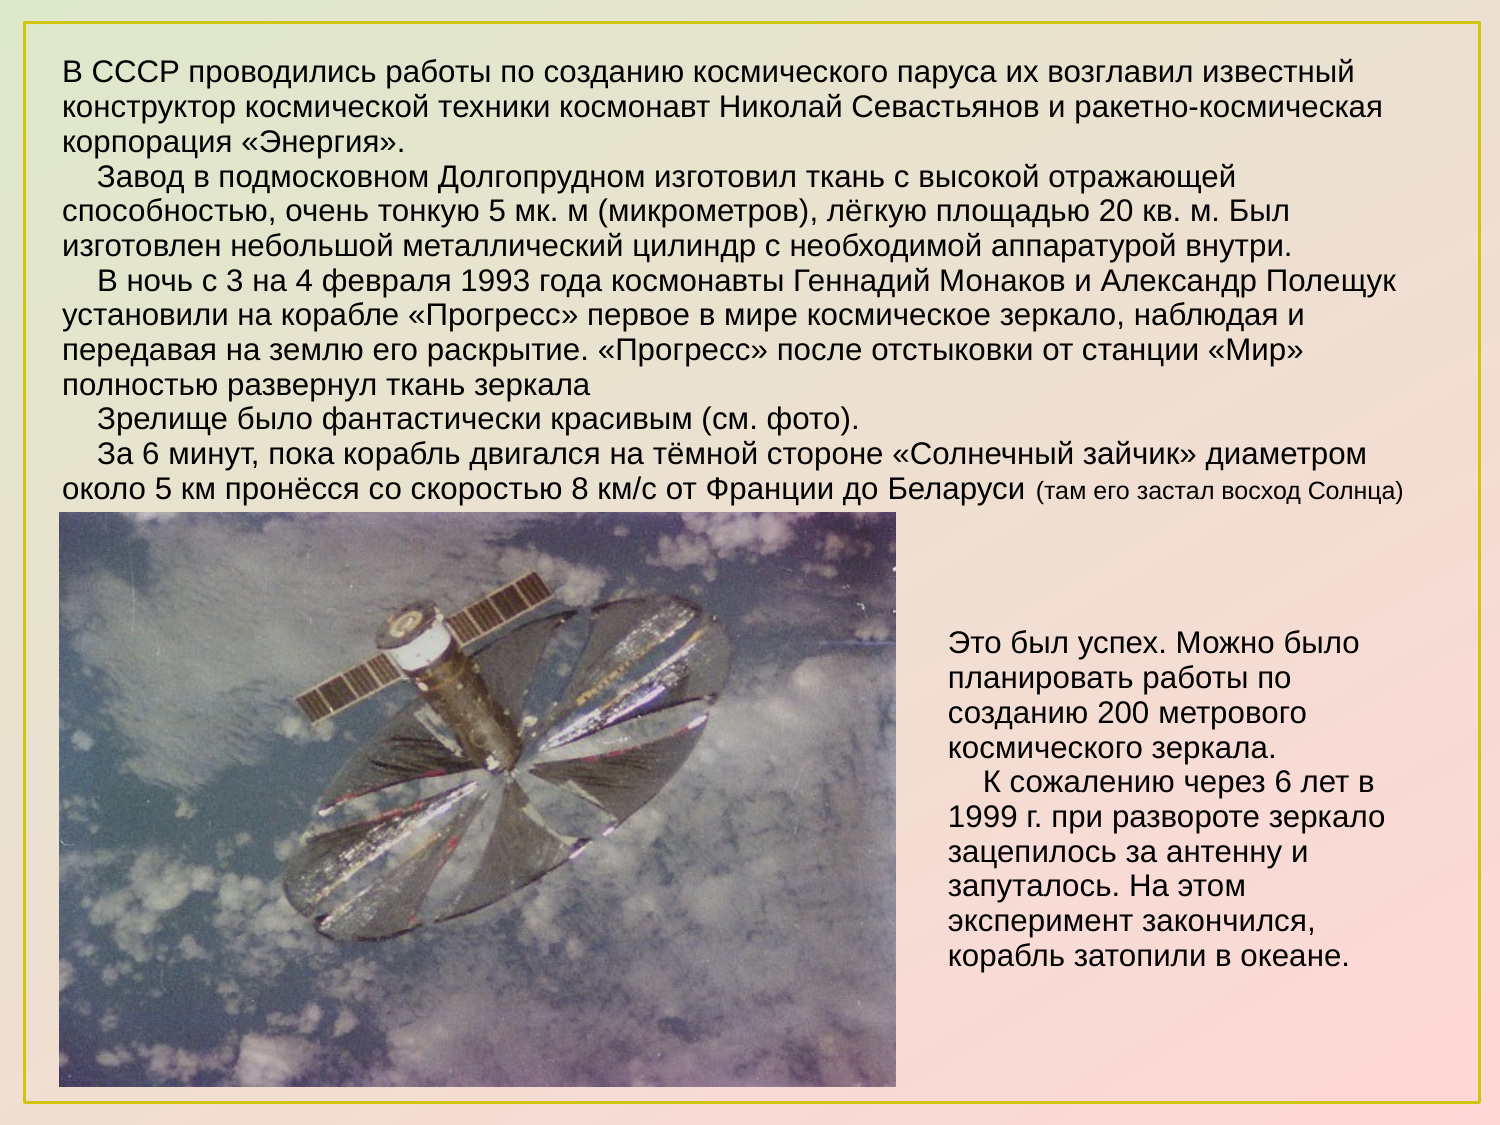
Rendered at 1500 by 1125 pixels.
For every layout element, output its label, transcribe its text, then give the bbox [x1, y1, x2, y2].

text_box Это был успех. Можно было планировать работы по созданию 200 метрового космического зеркала. К сожалению через 6 лет в 1999 г. при развороте зеркало зацепилось за антенну и запуталось. На этом эксперимент закончился, корабль затопили в океане. [933, 618, 1453, 981]
text_box В СССР проводились работы по созданию космического паруса их возглавил известный конструктор космической техники космонавт Николай Севастьянов и ракетно-космическая корпорация «Энергия». Завод в подмосковном Долгопрудном изготовил ткань с высокой отражающей способностью, очень тонкую 5 мк. м (микрометров), лёгкую площадью 20 кв. м. Был изготовлен небольшой металлический цилиндр с необходимой аппаратурой внутри. В ночь с 3 на 4 февраля 1993 года космонавты Геннадий Монаков и Александр Полещук установили на корабле «Прогресс» первое в мире космическое зеркало, наблюдая и передавая на землю его раскрытие. «Прогресс» после отстыковки от станции «Мир» полностью развернул ткань зеркала Зрелище было фантастически красивым (см. фото). За 6 минут, пока корабль двигался на тёмной стороне «Солнечный зайчик» диаметром около 5 км пронёсся со скоростью 8 км/с от Франции до Беларуси (там его застал восход Солнца) [47, 47, 1430, 514]
picture [59, 514, 896, 1087]
